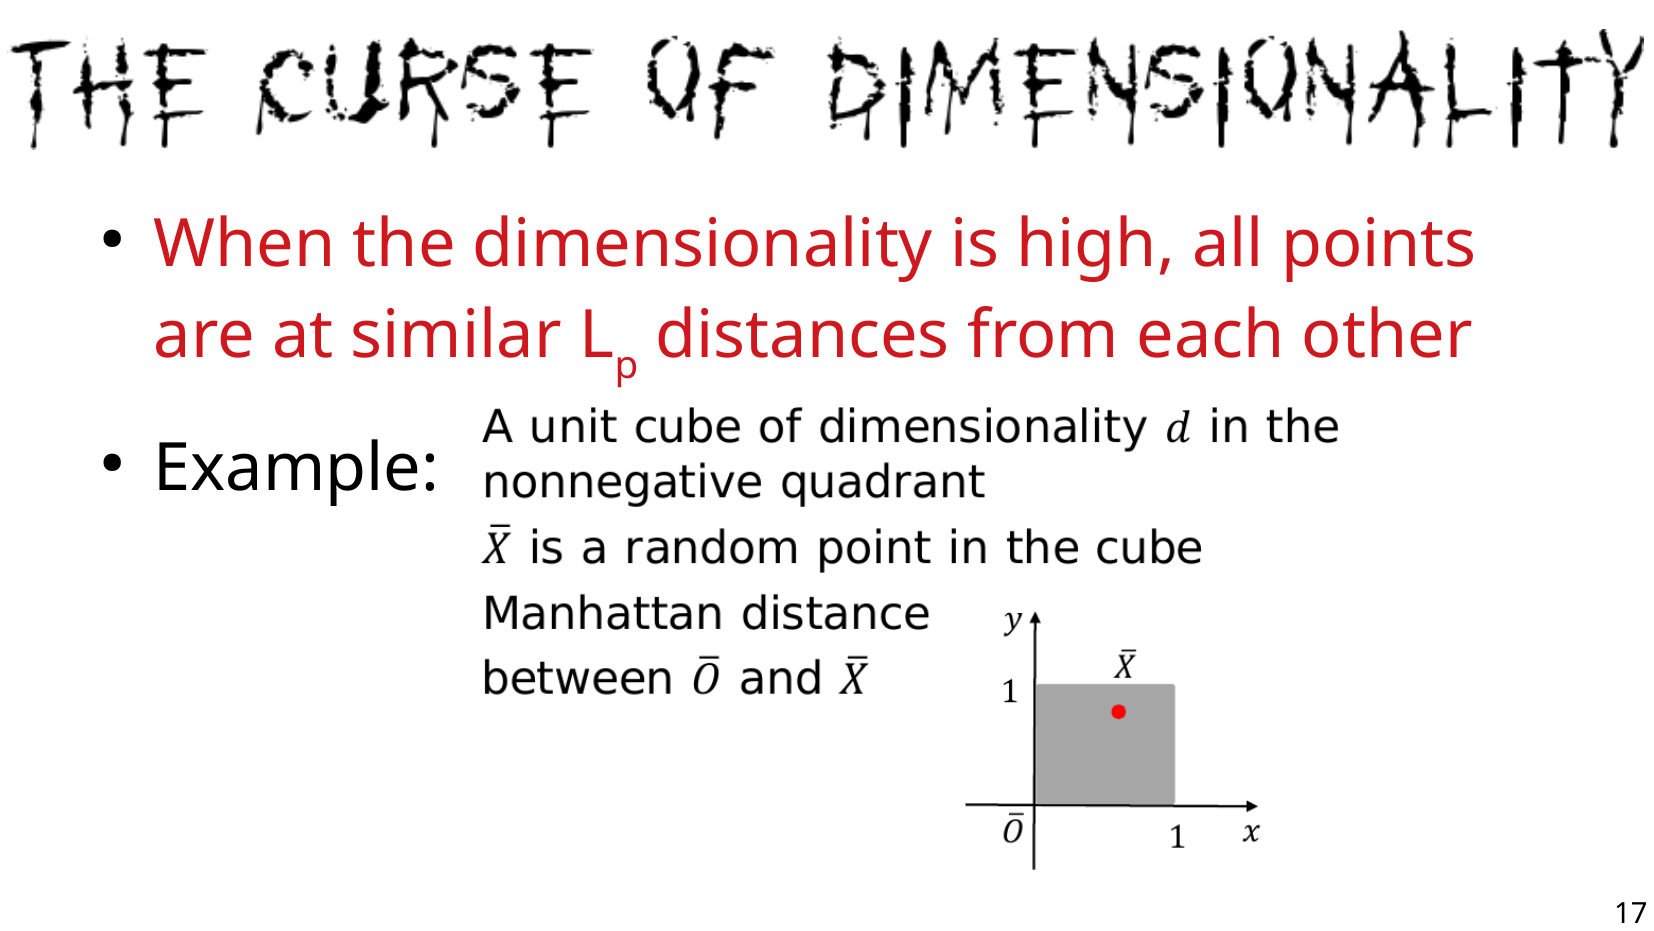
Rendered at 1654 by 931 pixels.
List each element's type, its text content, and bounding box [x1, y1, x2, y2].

picture [465, 389, 1377, 871]
list When the dimensionality is high, all points are at similar Lp distances from each other Example: [82, 195, 1571, 793]
picture [7, 29, 1644, 151]
